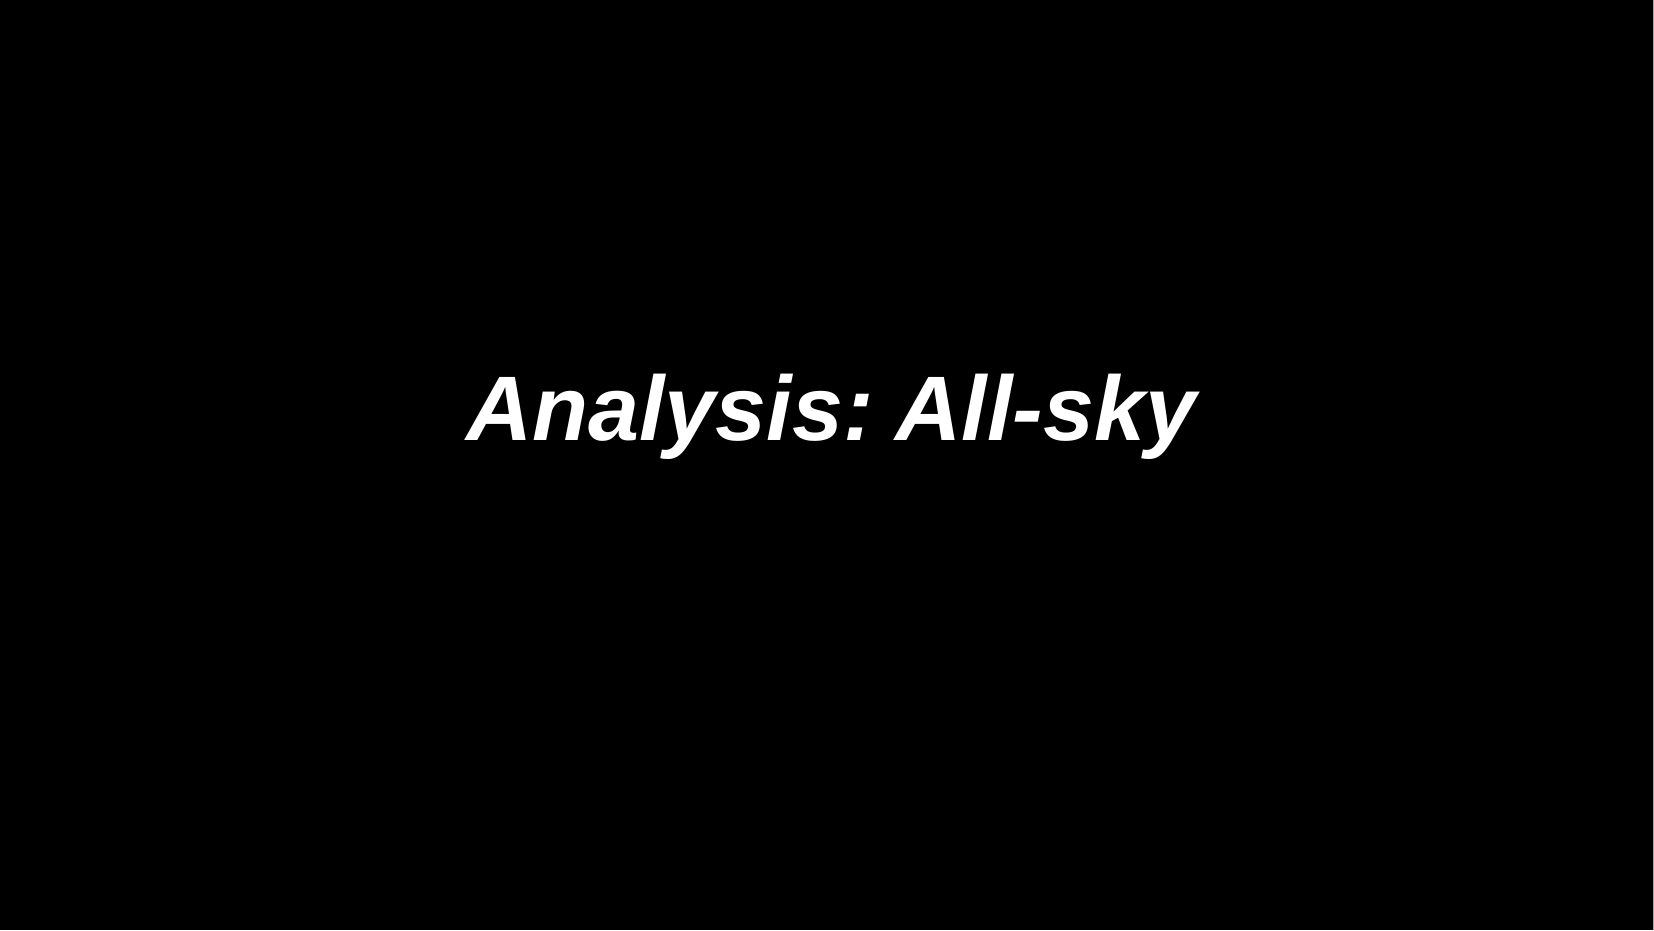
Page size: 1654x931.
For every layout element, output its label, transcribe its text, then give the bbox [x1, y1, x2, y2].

title Analysis: All-sky [82, 37, 1571, 781]
